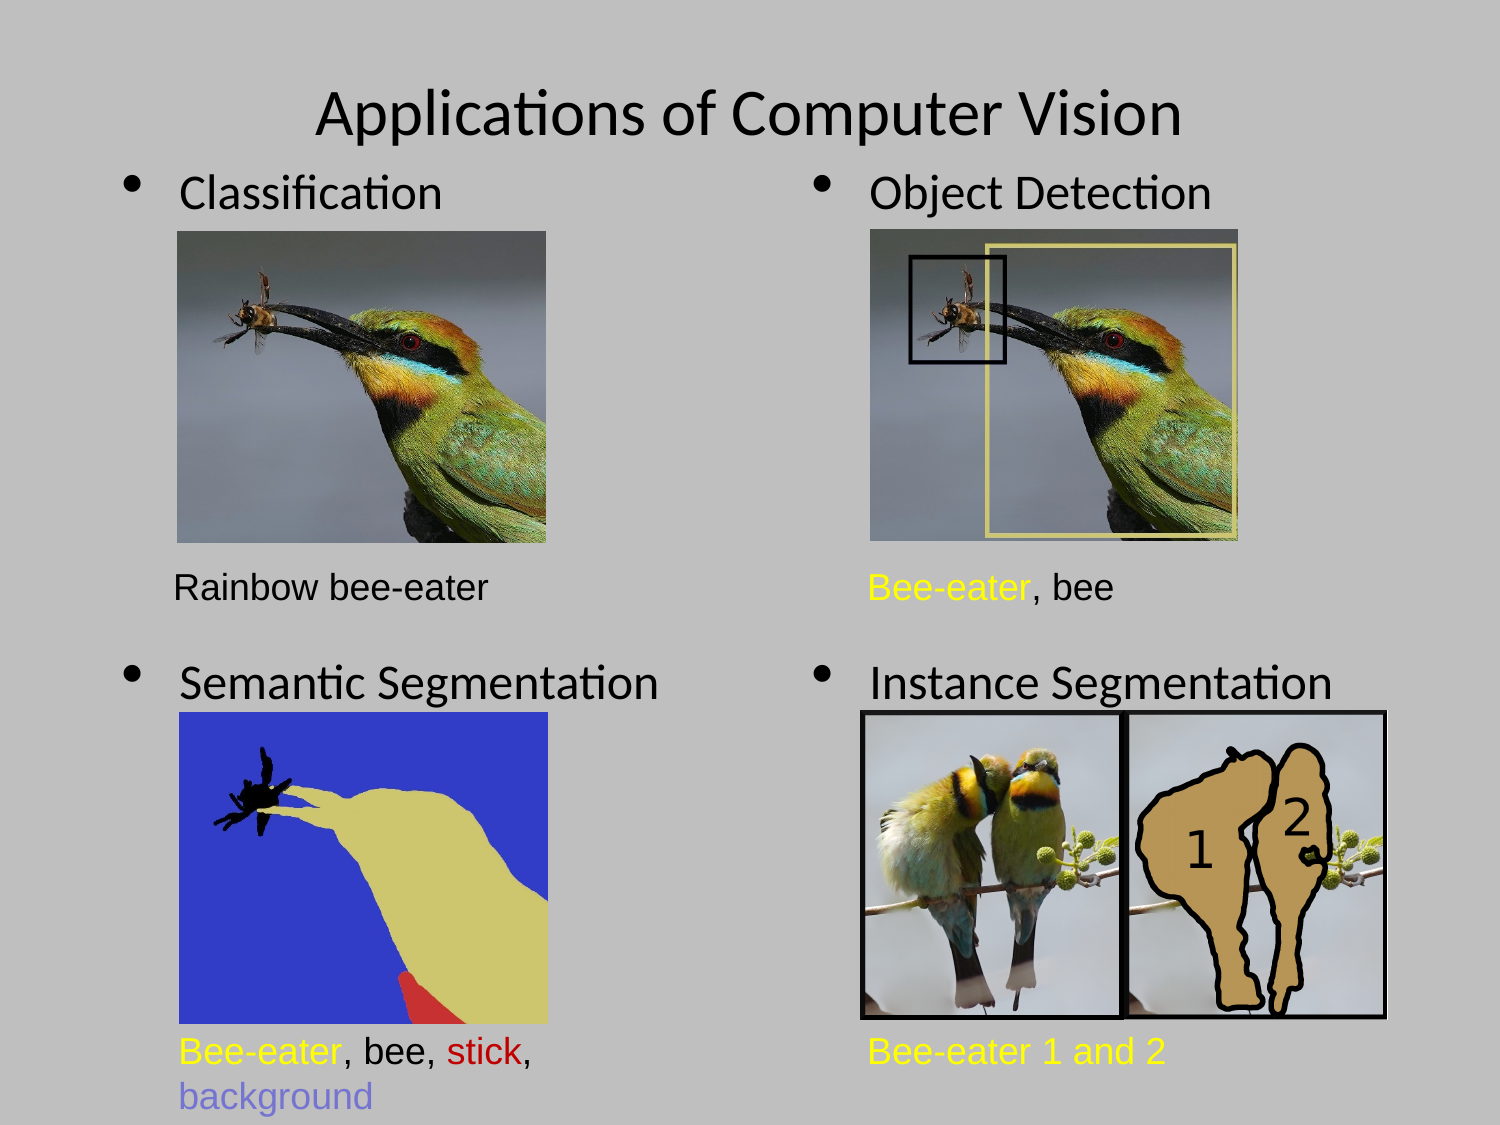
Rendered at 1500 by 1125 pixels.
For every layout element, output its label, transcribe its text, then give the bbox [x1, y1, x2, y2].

picture [179, 712, 548, 1019]
text_box Bee-eater, bee [852, 555, 1487, 616]
picture [870, 229, 1238, 541]
text_box Classification Semantic Segmentation [108, 152, 694, 973]
picture [860, 710, 1388, 1020]
text_box Bee-eater, bee, stick, background [163, 1019, 798, 1125]
text_box Applications of Computer Vision [75, 45, 1425, 172]
text_box Object Detection Instance Segmentation [798, 152, 1384, 973]
picture [177, 231, 546, 543]
text_box Bee-eater 1 and 2 [852, 1019, 1487, 1080]
text_box Rainbow bee-eater [158, 555, 569, 616]
